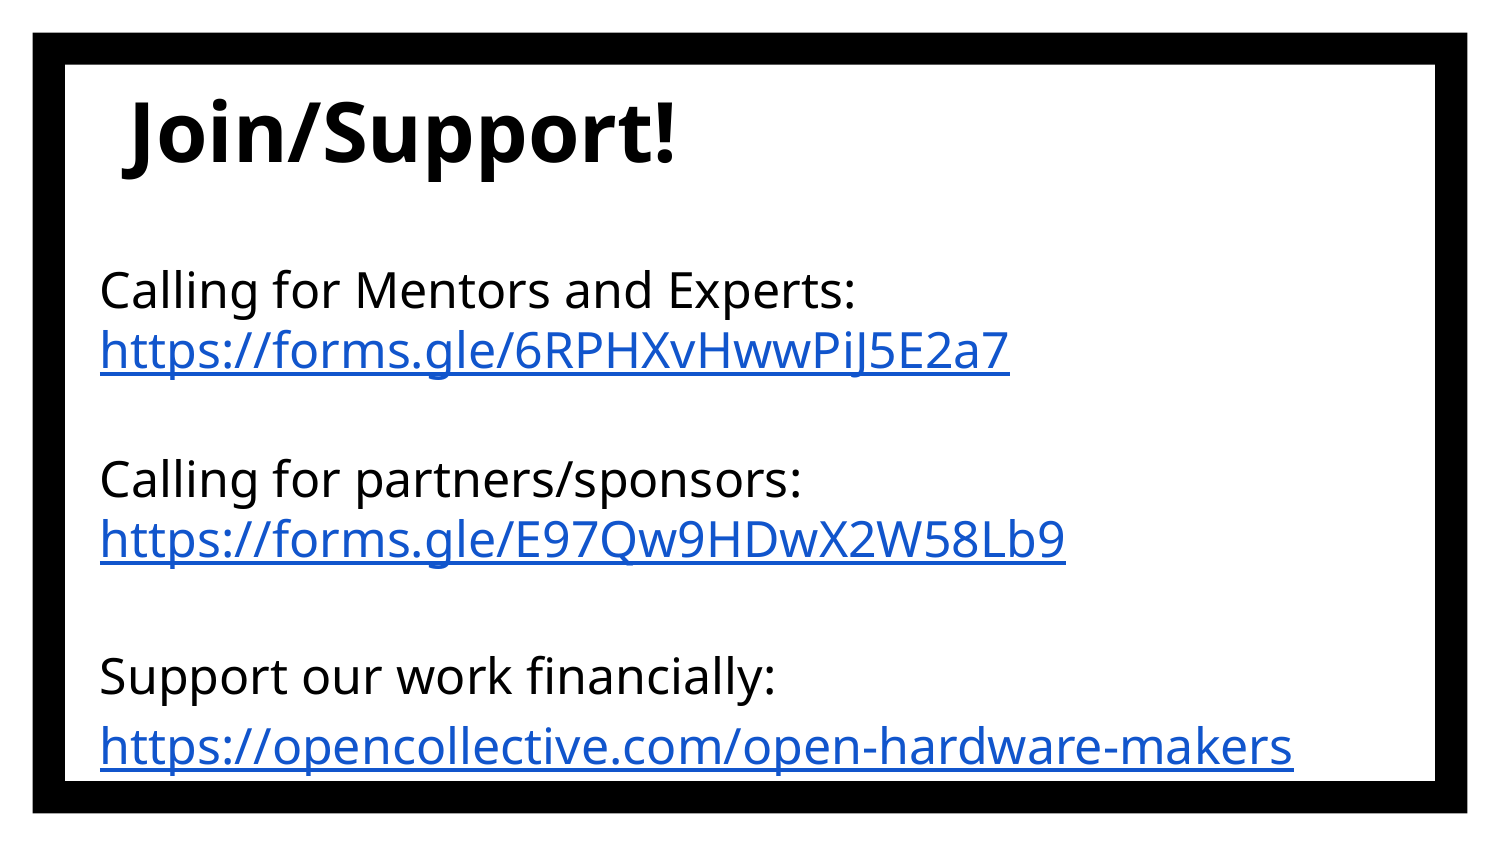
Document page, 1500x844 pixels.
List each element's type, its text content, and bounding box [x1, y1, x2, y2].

text_box Join/Support! [75, 64, 693, 196]
text_box Calling for Mentors and Experts: https://forms.gle/6RPHXvHwwPiJ5E2a7 Calling for partners/sponsors: https://forms.gle/E97Qw9HDwX2W58Lb9 Support our work financially: https://opencollective.com/open-hardware-makers [84, 243, 1385, 798]
